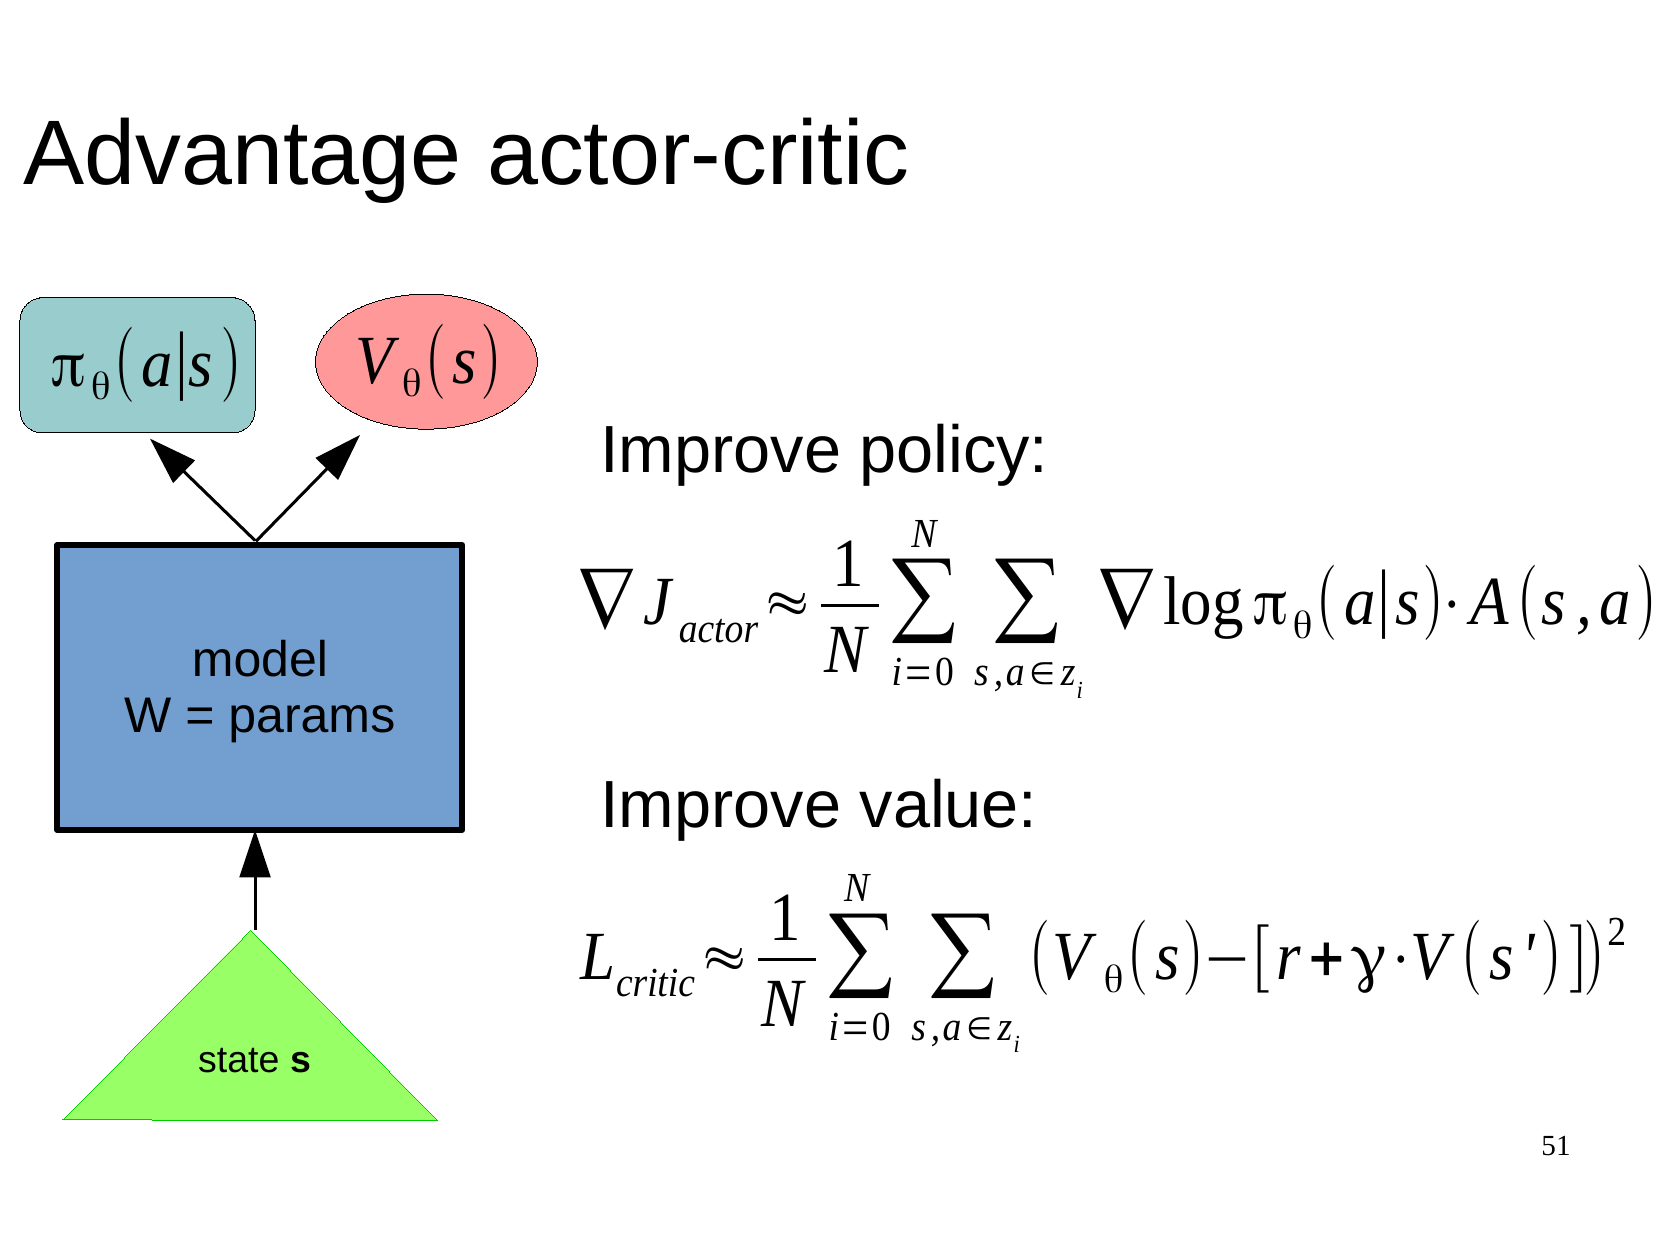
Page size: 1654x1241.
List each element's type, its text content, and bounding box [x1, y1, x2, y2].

text_box [341, 294, 511, 318]
text_box state s [165, 1021, 344, 1132]
text_box [315, 320, 516, 430]
text_box [518, 323, 538, 400]
text_box [62, 930, 341, 1121]
text_box [19, 297, 256, 433]
title Advantage actor-critic [23, 49, 1512, 257]
text_box [344, 1025, 438, 1121]
chart [560, 508, 1654, 704]
chart [560, 862, 1640, 1058]
text_box model W = params [57, 544, 463, 830]
chart [36, 322, 256, 406]
text_box Improve value: [585, 759, 1055, 849]
chart [339, 318, 518, 402]
text_box Improve policy: [585, 405, 1066, 495]
